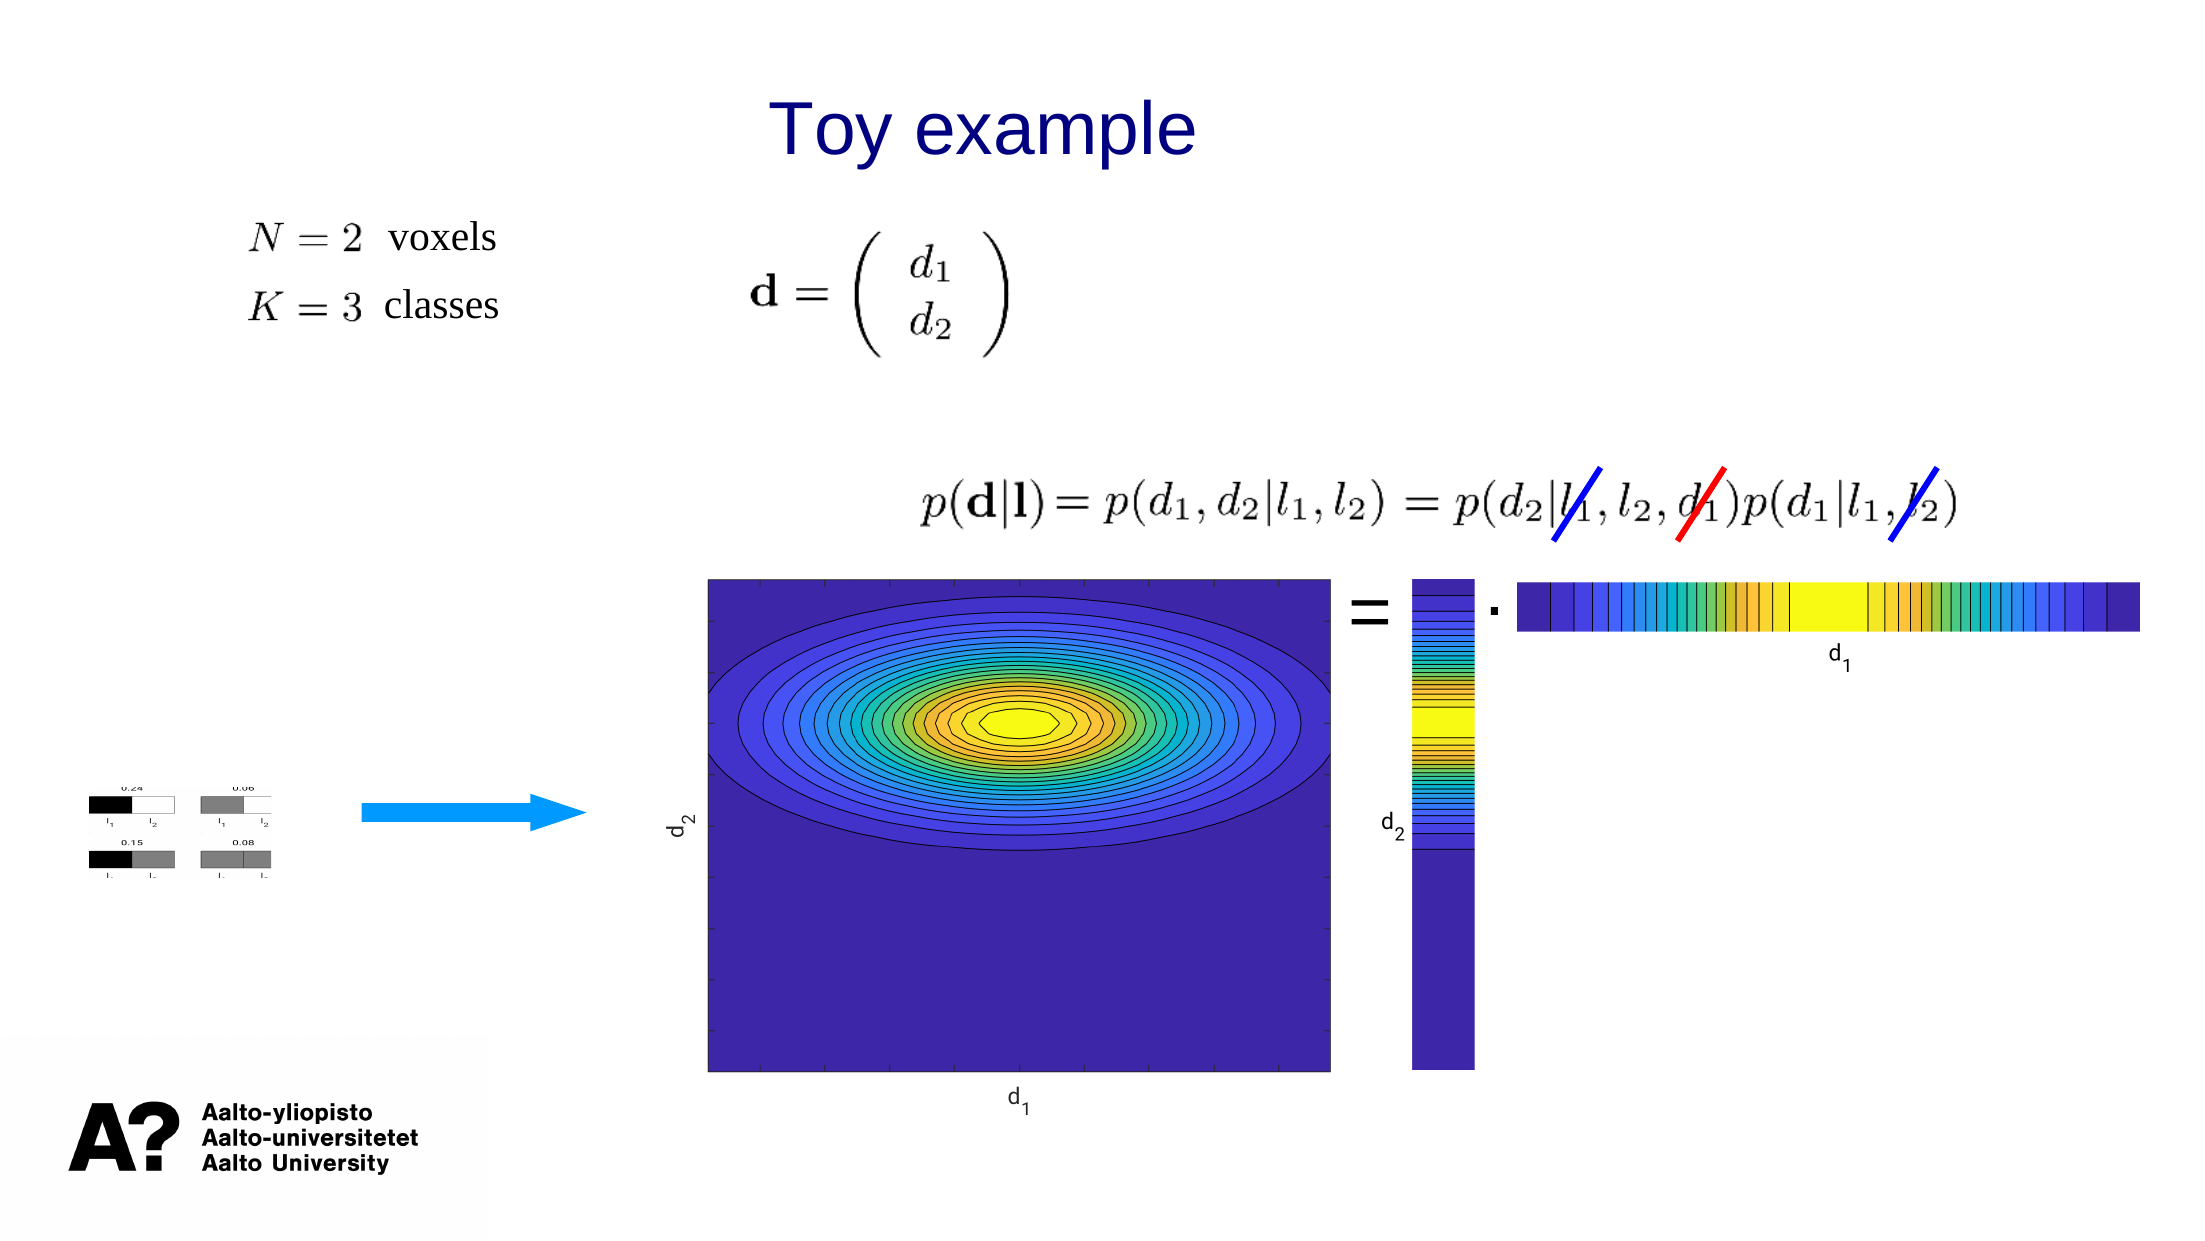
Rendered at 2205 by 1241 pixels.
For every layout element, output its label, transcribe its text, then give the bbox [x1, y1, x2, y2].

picture [1395, 476, 1968, 544]
picture [739, 224, 1019, 366]
text_box voxels [373, 201, 513, 267]
picture [0, 1035, 488, 1239]
text_box . [1470, 533, 1546, 674]
title Toy example [326, 65, 1640, 179]
picture [1546, 582, 2140, 672]
picture [224, 203, 404, 338]
text_box = [1334, 554, 1410, 695]
text_box [361, 793, 587, 832]
picture [89, 787, 272, 878]
picture [1382, 579, 1475, 1070]
text_box classes [369, 268, 515, 335]
picture [666, 579, 1331, 1115]
picture [912, 465, 1394, 541]
